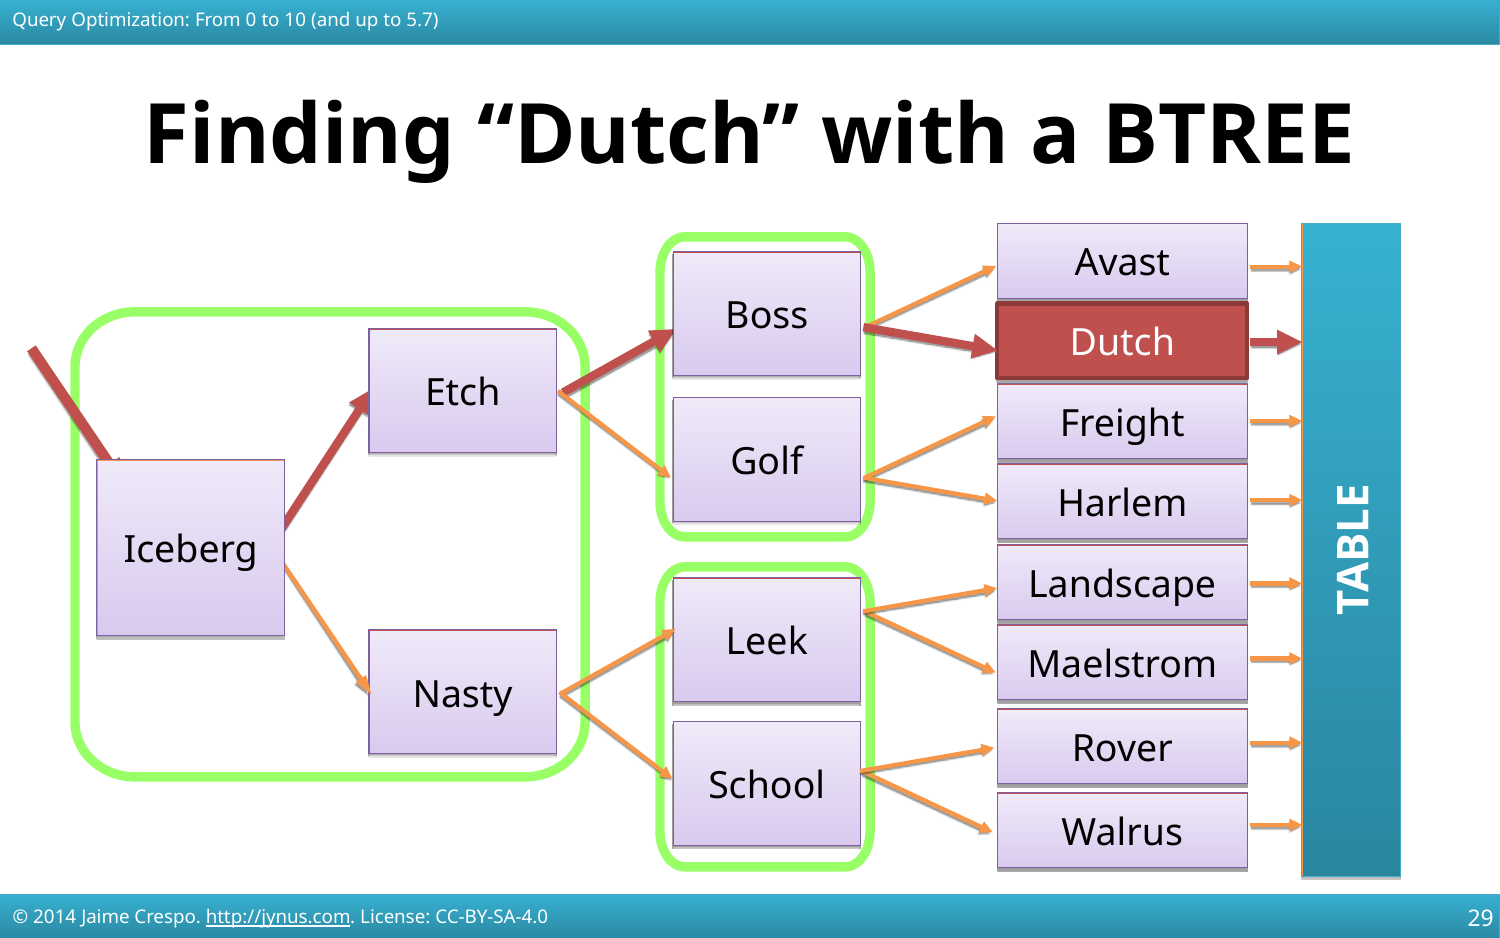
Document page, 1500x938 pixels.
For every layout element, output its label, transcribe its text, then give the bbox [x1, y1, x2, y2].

text_box Avast [997, 223, 1248, 299]
text_box Landscape [997, 544, 1248, 620]
text_box Maelstrom [997, 624, 1248, 700]
text_box Iceberg [96, 459, 285, 636]
title Finding “Dutch” with a BTREE [75, 41, 1425, 219]
text_box TABLE [1301, 223, 1401, 877]
text_box Dutch [997, 303, 1248, 379]
text_box Nasty [368, 629, 557, 754]
text_box Etch [368, 328, 557, 453]
text_box Walrus [997, 792, 1248, 868]
text_box Freight [997, 383, 1248, 459]
text_box Boss [673, 251, 861, 376]
text_box Leek [673, 577, 861, 702]
text_box School [673, 721, 861, 846]
text_box Harlem [997, 463, 1248, 539]
text_box Golf [673, 397, 861, 522]
slide_number [1389, 896, 1490, 935]
text_box Rover [997, 708, 1248, 784]
